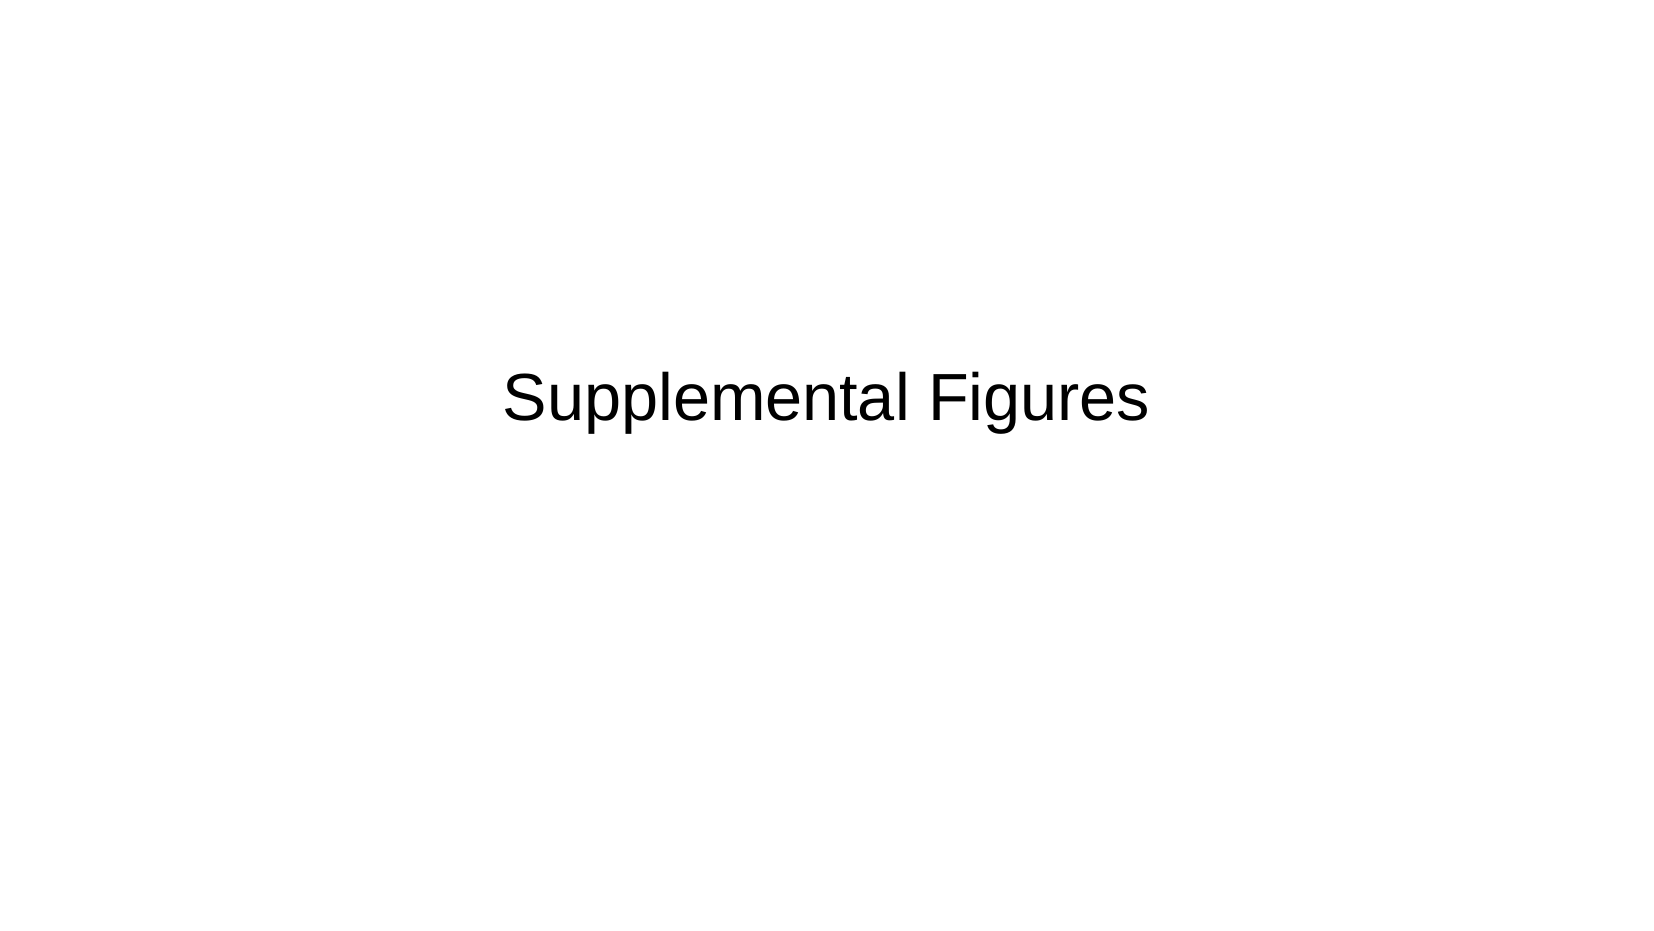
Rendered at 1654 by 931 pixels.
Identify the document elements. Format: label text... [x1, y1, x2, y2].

subtitle Supplemental Figures [82, 37, 1571, 757]
